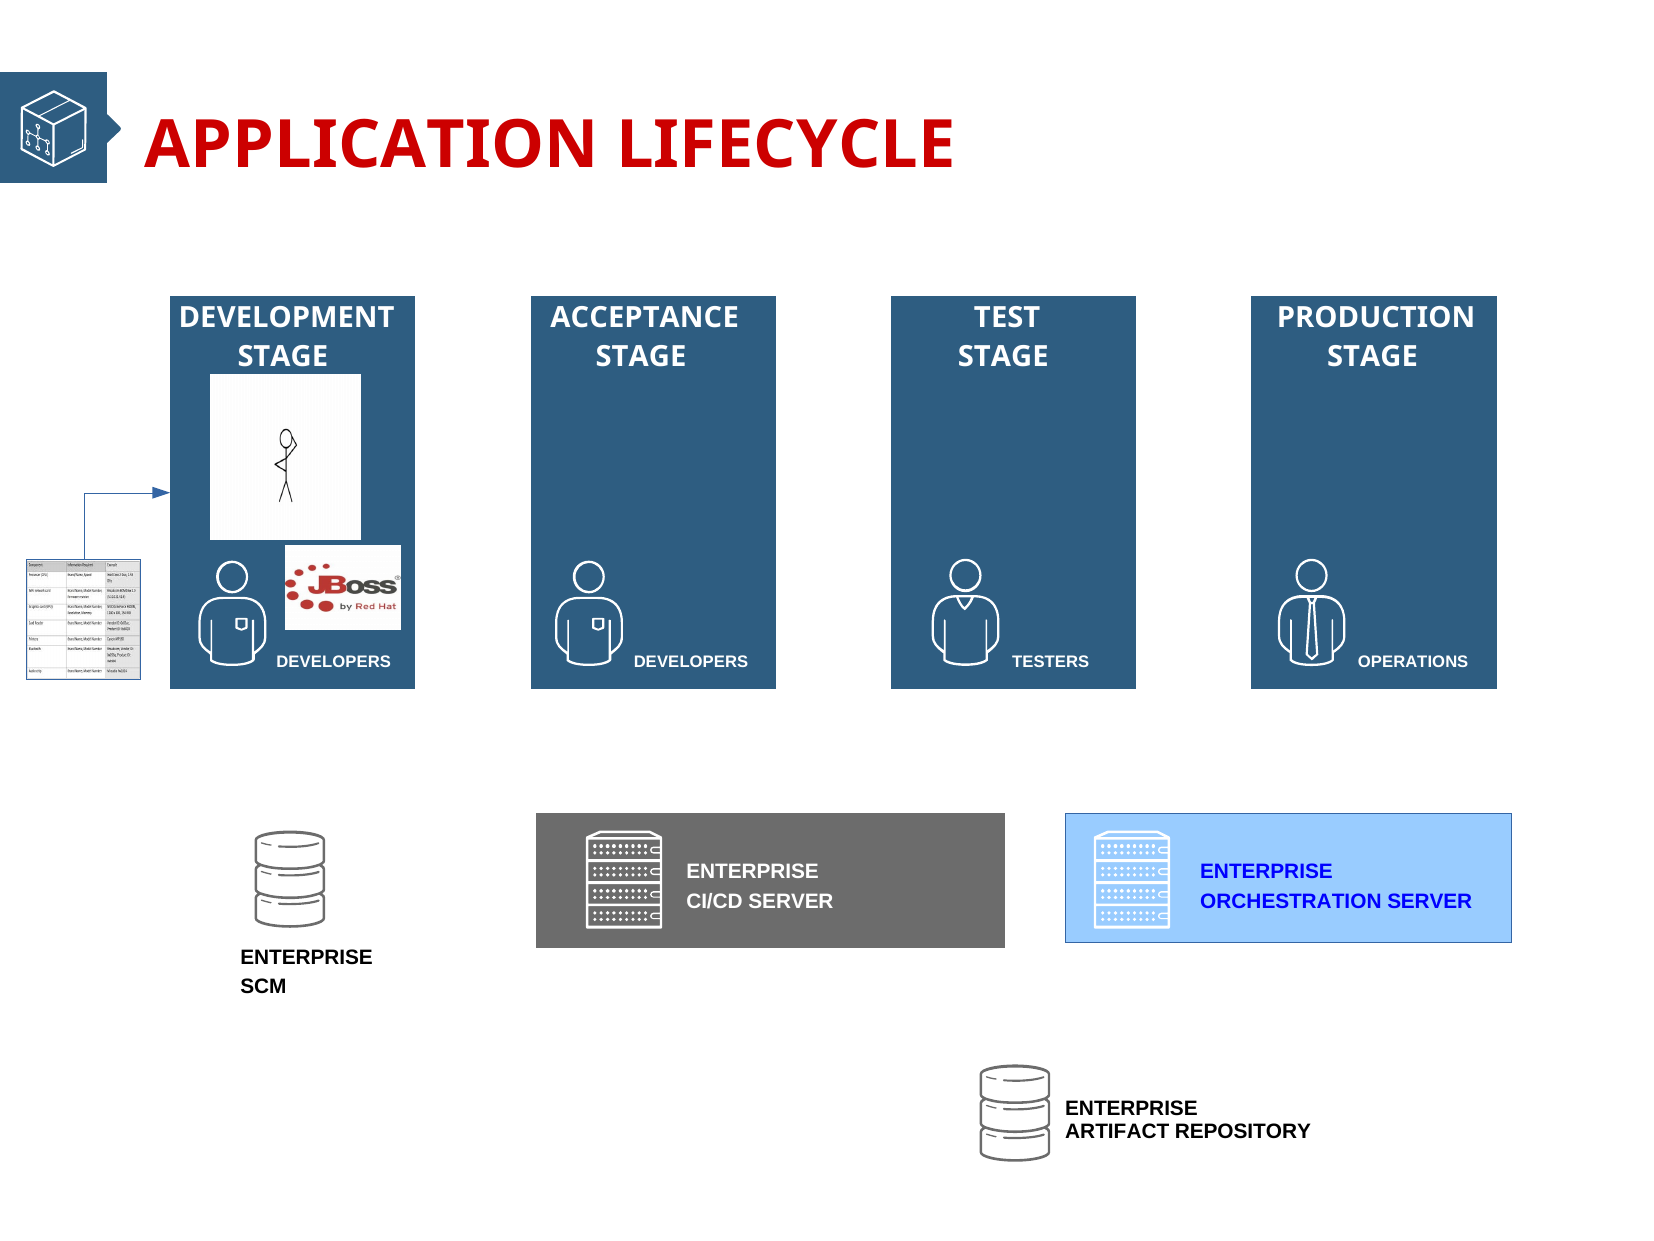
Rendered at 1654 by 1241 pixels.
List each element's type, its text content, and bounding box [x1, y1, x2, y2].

text_box [536, 813, 1005, 948]
text_box ENTERPRISE ORCHESTRATION SERVER [1200, 860, 1484, 910]
text_box DEVELOPMENT STAGE [178, 295, 402, 362]
text_box [254, 830, 326, 928]
text_box [1065, 813, 1512, 942]
text_box APPLICATION LIFECYCLE [144, 96, 1256, 171]
picture [285, 545, 401, 631]
text_box ENTERPRISE SCM [240, 945, 373, 995]
text_box ENTERPRISE CI/CD SERVER [686, 860, 847, 910]
text_box [0, 72, 121, 183]
text_box DEVELOPERS [633, 642, 761, 669]
text_box PRODUCTION STAGE [1276, 295, 1475, 362]
text_box [891, 296, 1136, 689]
text_box [531, 296, 776, 689]
text_box DEVELOPERS [276, 642, 403, 669]
text_box TESTERS [1012, 642, 1100, 669]
text_box OPERATIONS [1357, 642, 1480, 669]
text_box [979, 1064, 1051, 1162]
text_box TEST STAGE [957, 295, 1070, 362]
picture [26, 559, 141, 680]
text_box ACCEPTANCE STAGE [550, 295, 752, 362]
picture [210, 374, 361, 541]
text_box ENTERPRISE ARTIFACT REPOSITORY [1065, 1096, 1314, 1143]
text_box [1251, 296, 1497, 689]
text_box [170, 296, 415, 689]
